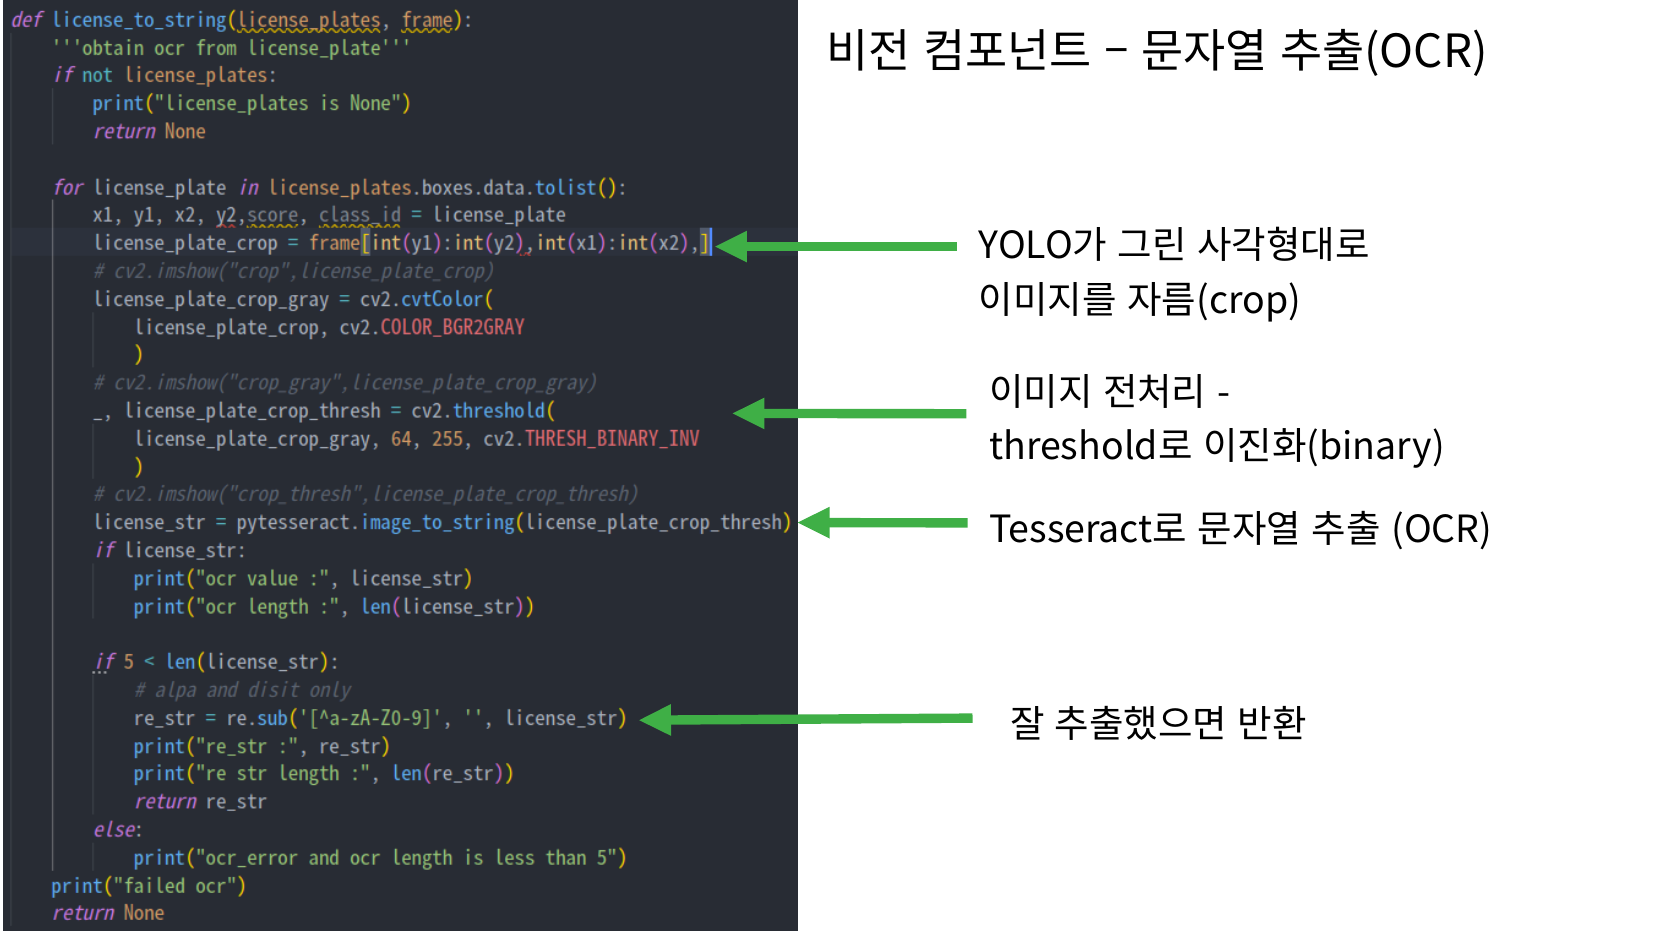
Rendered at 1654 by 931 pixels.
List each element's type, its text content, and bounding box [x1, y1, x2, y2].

text_box Tesseract로 문자열 추출 (OCR) [974, 491, 1536, 562]
picture [3, 0, 798, 931]
text_box YOLO가 그린 사각형대로 이미지를 자름(crop) [964, 207, 1477, 355]
text_box 잘 추출했으면 반환 [995, 686, 1564, 756]
title 비전 컴포넌트 – 문자열 추출(OCR) [826, 6, 1565, 89]
text_box 이미지 전처리 - threshold로 이진화(binary) [974, 354, 1494, 478]
